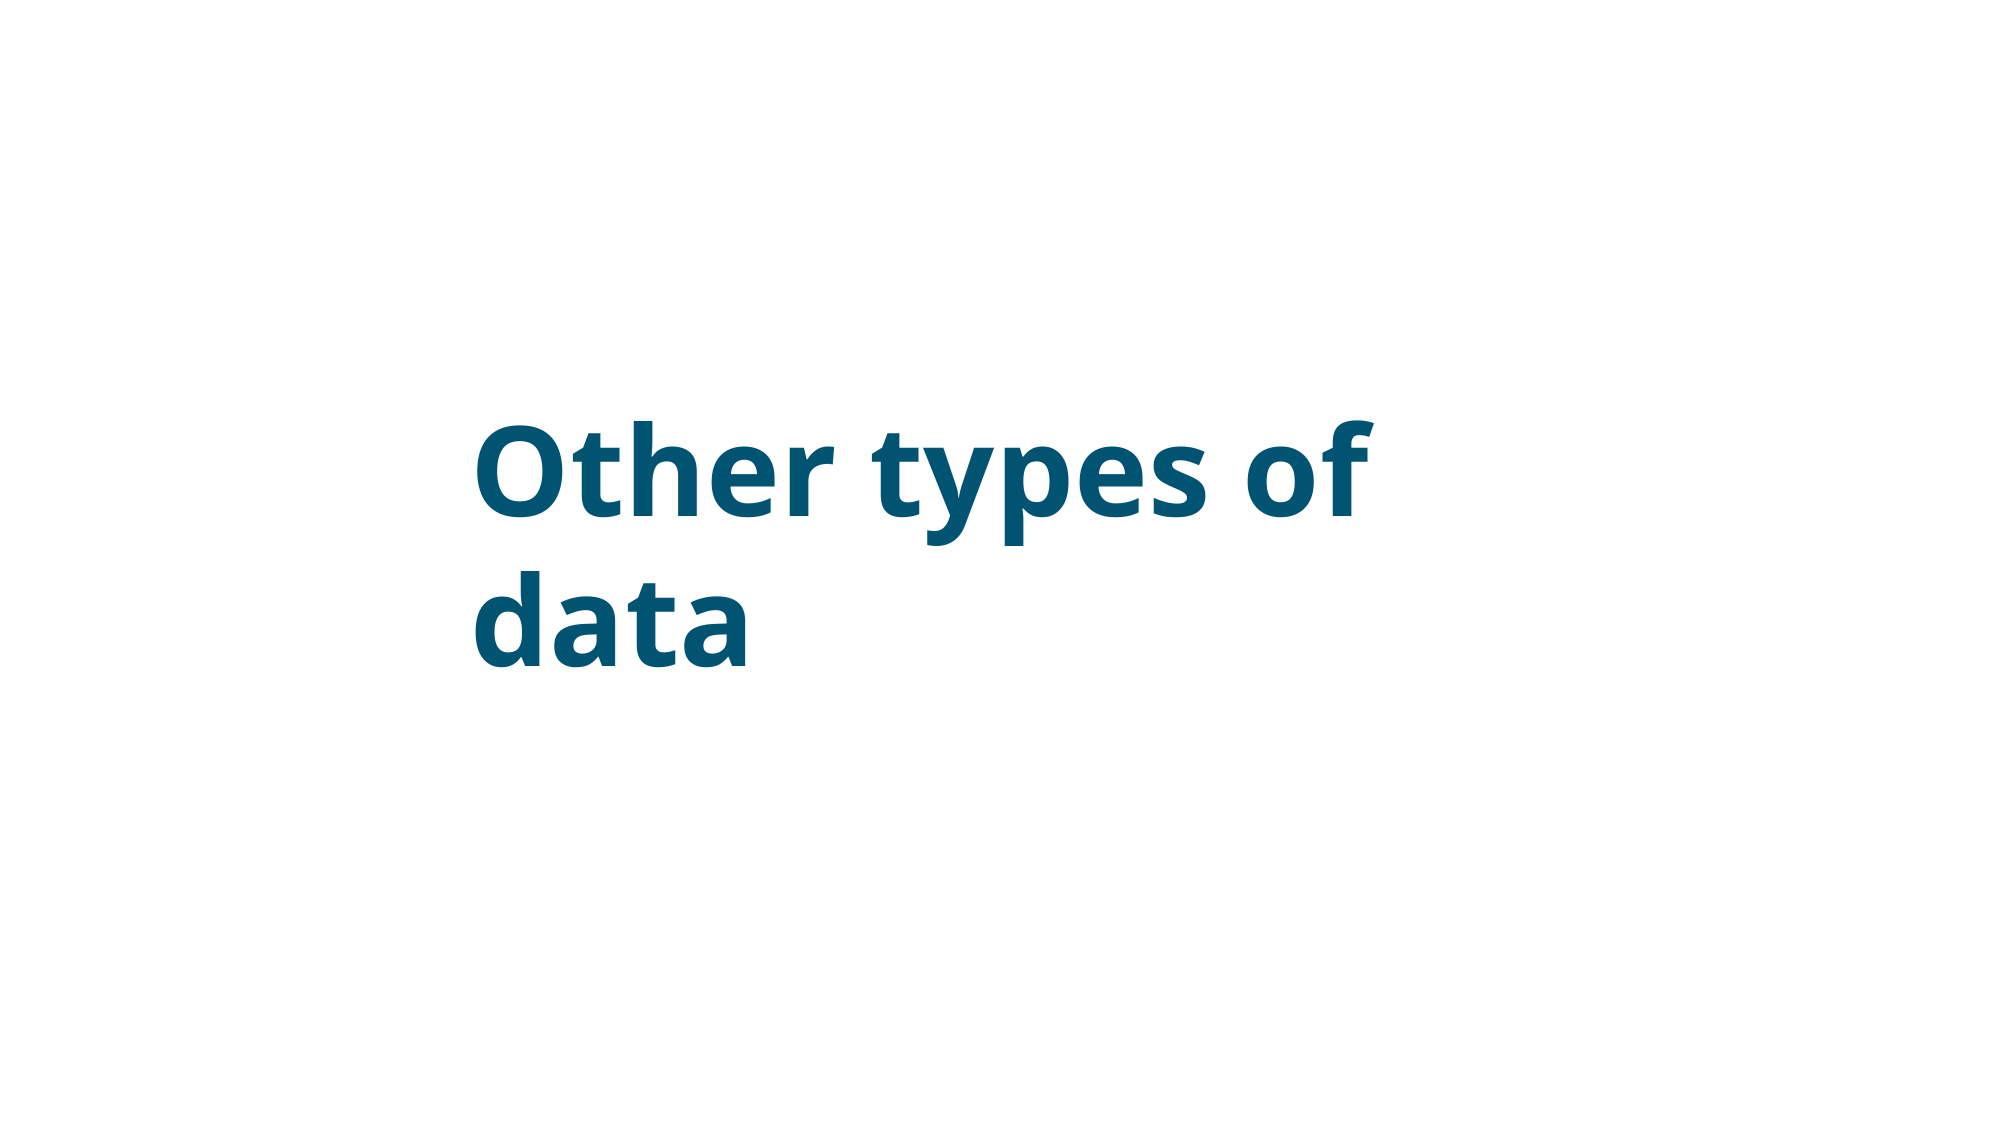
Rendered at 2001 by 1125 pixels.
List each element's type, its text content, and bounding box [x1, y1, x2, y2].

text_box Other types of data [455, 383, 1544, 699]
